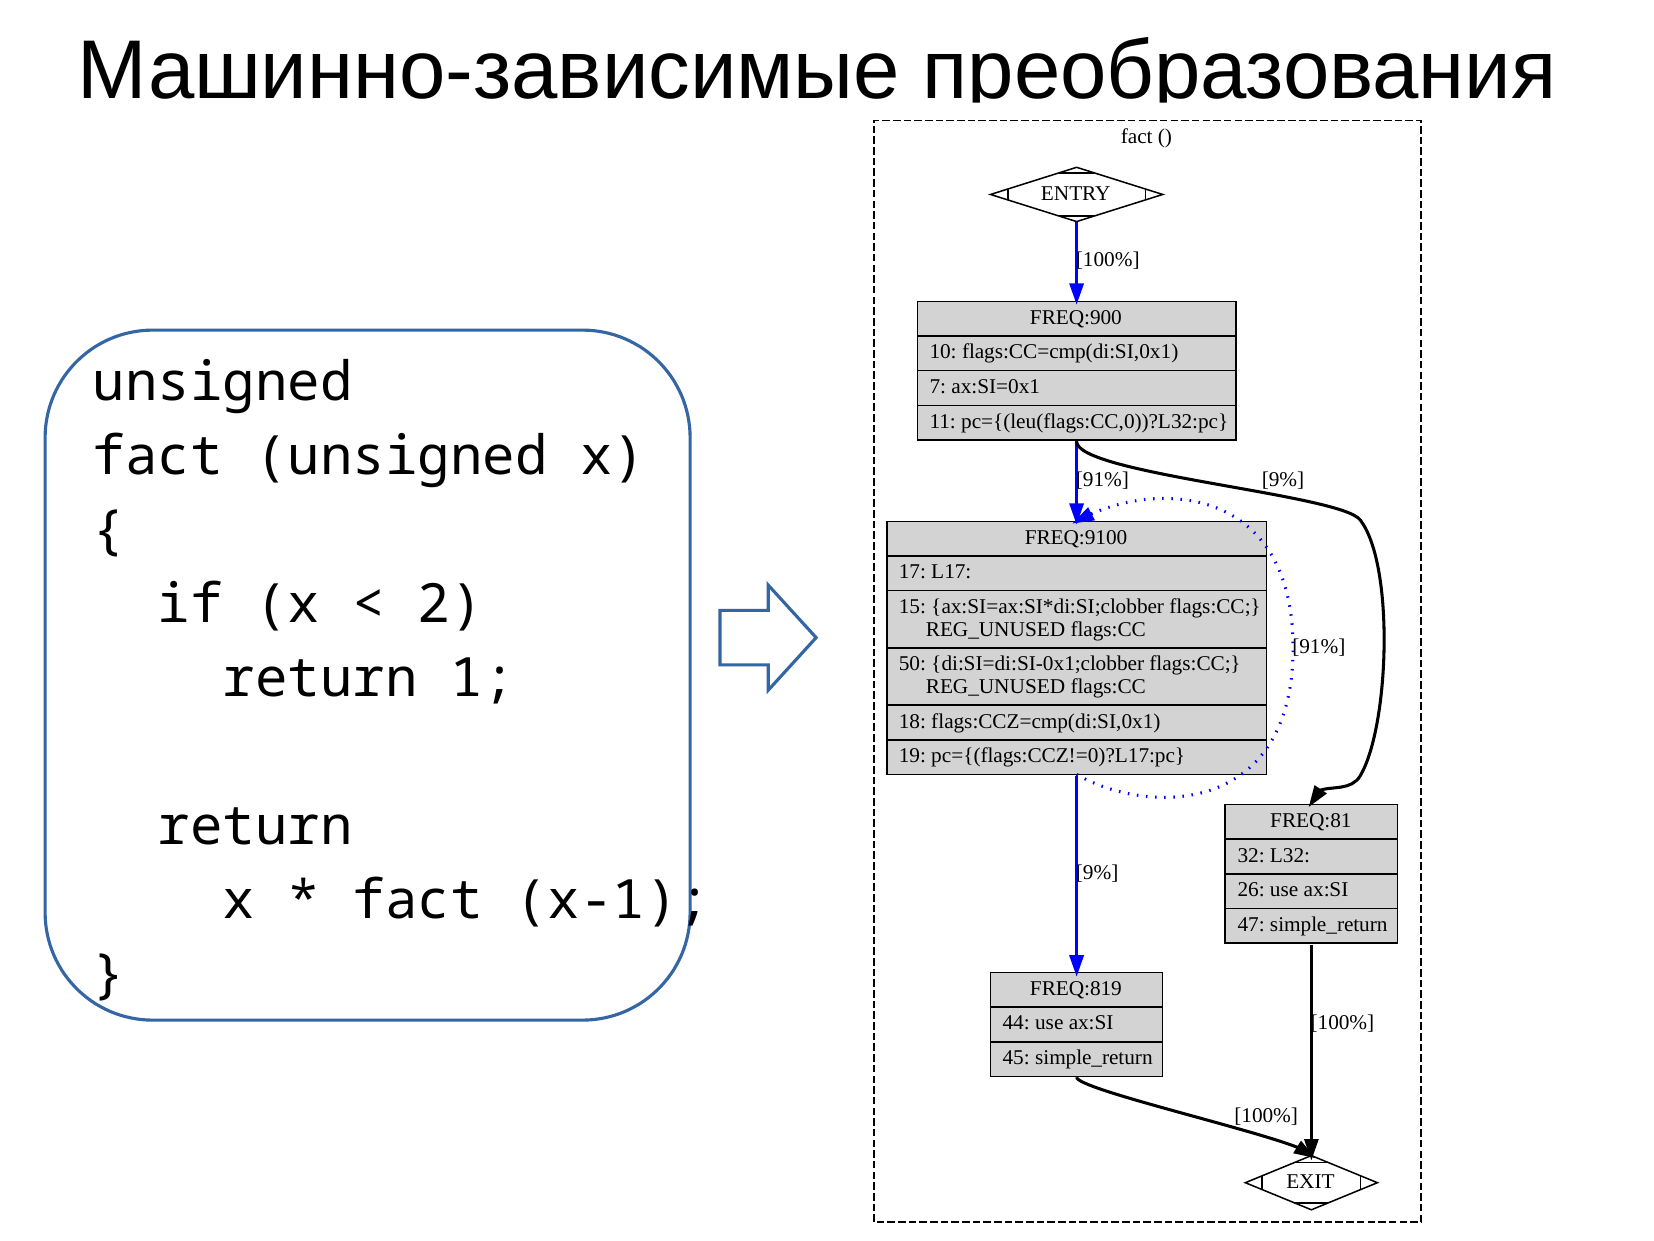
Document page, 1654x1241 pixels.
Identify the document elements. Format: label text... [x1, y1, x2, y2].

picture [855, 101, 1441, 1241]
title Машинно-зависимые преобразования [0, 14, 1636, 109]
text_box unsigned fact (unsigned x) { if (x < 2) return 1; return x * fact (x-1); } [45, 330, 691, 1021]
text_box [720, 585, 817, 691]
